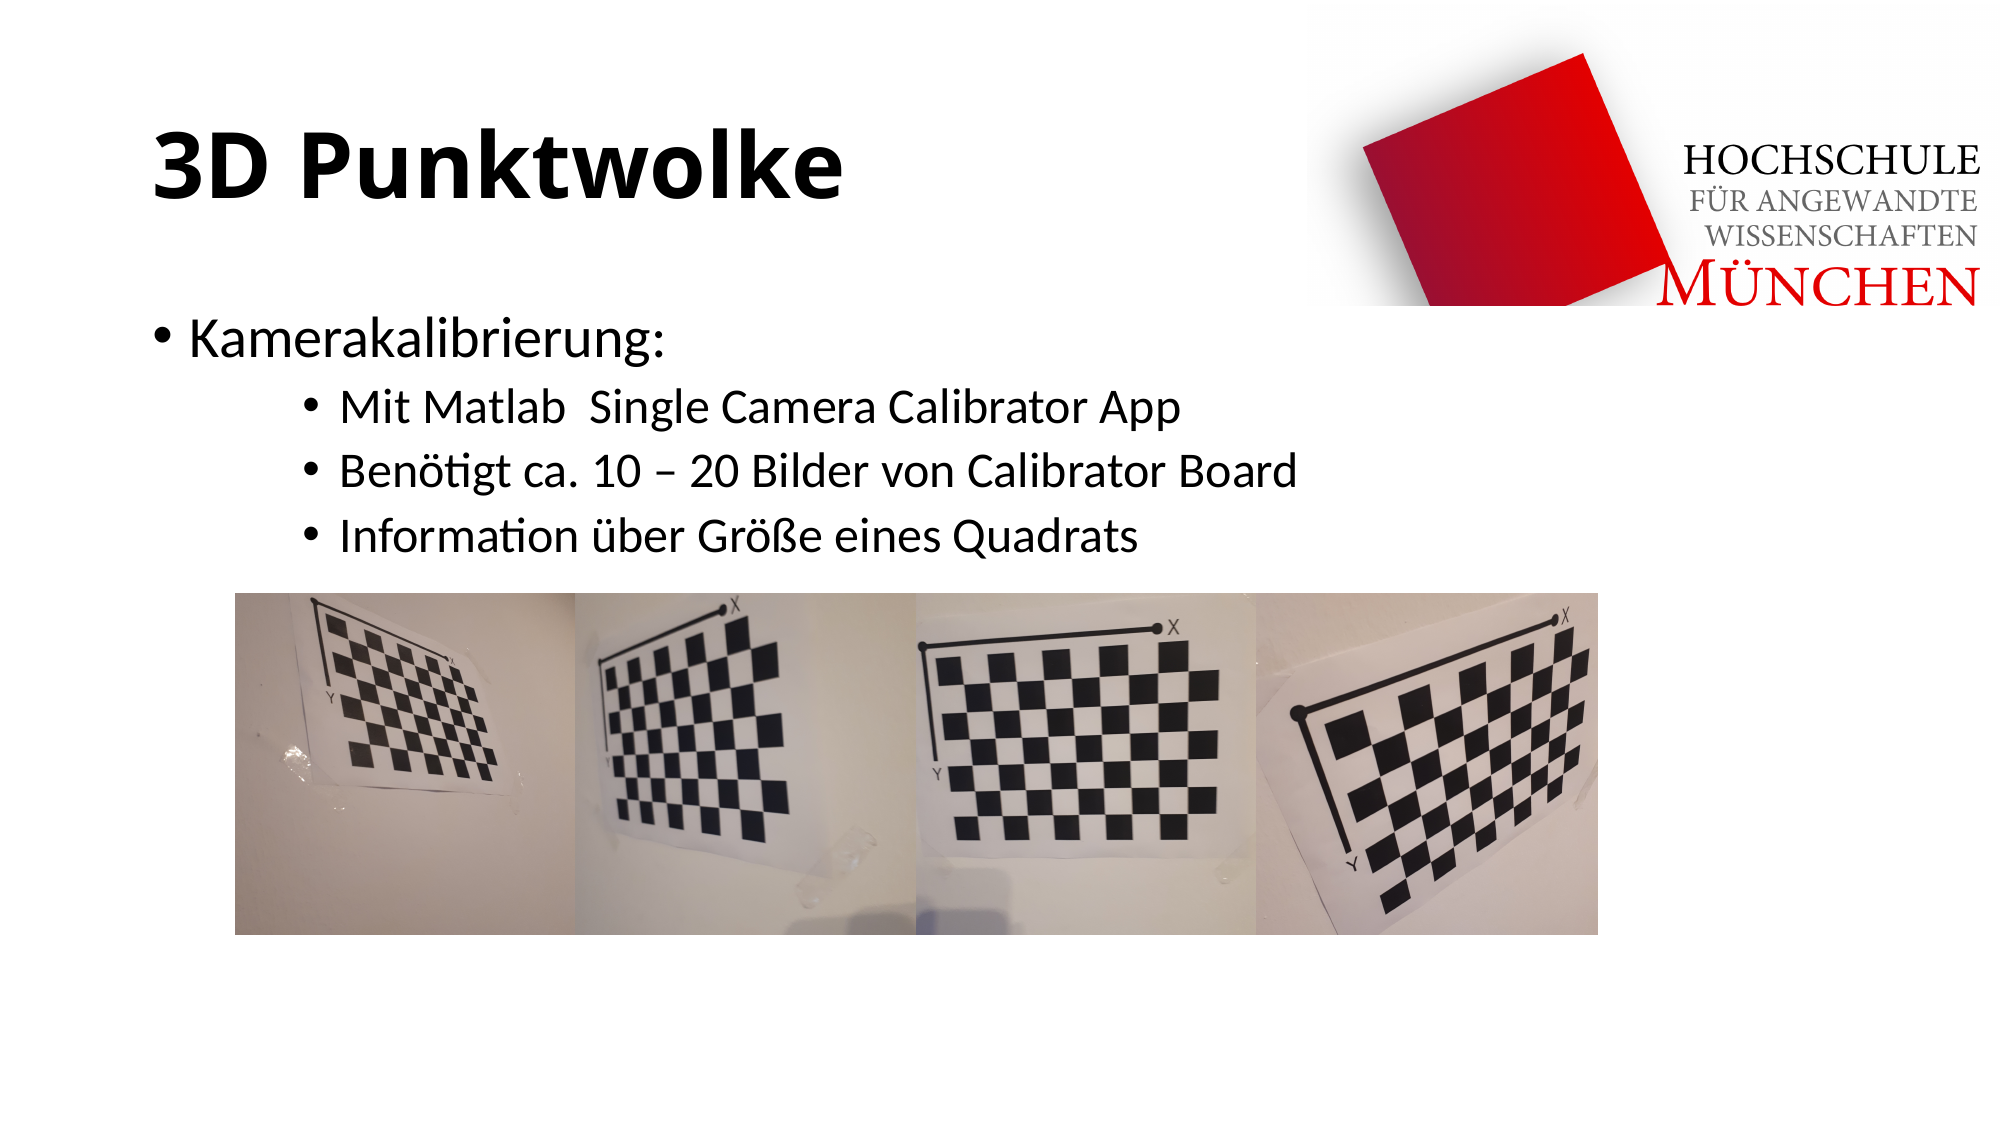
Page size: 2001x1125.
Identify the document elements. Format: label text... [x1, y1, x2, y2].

picture [235, 593, 1598, 935]
list Kamerakalibrierung: Mit Matlab Single Camera Calibrator App Benötigt ca. 10 – 20 Bilder von Calibrator Board Information über Größe eines Quadrats [137, 299, 1863, 1014]
title 3D Punktwolke [137, 59, 1863, 278]
